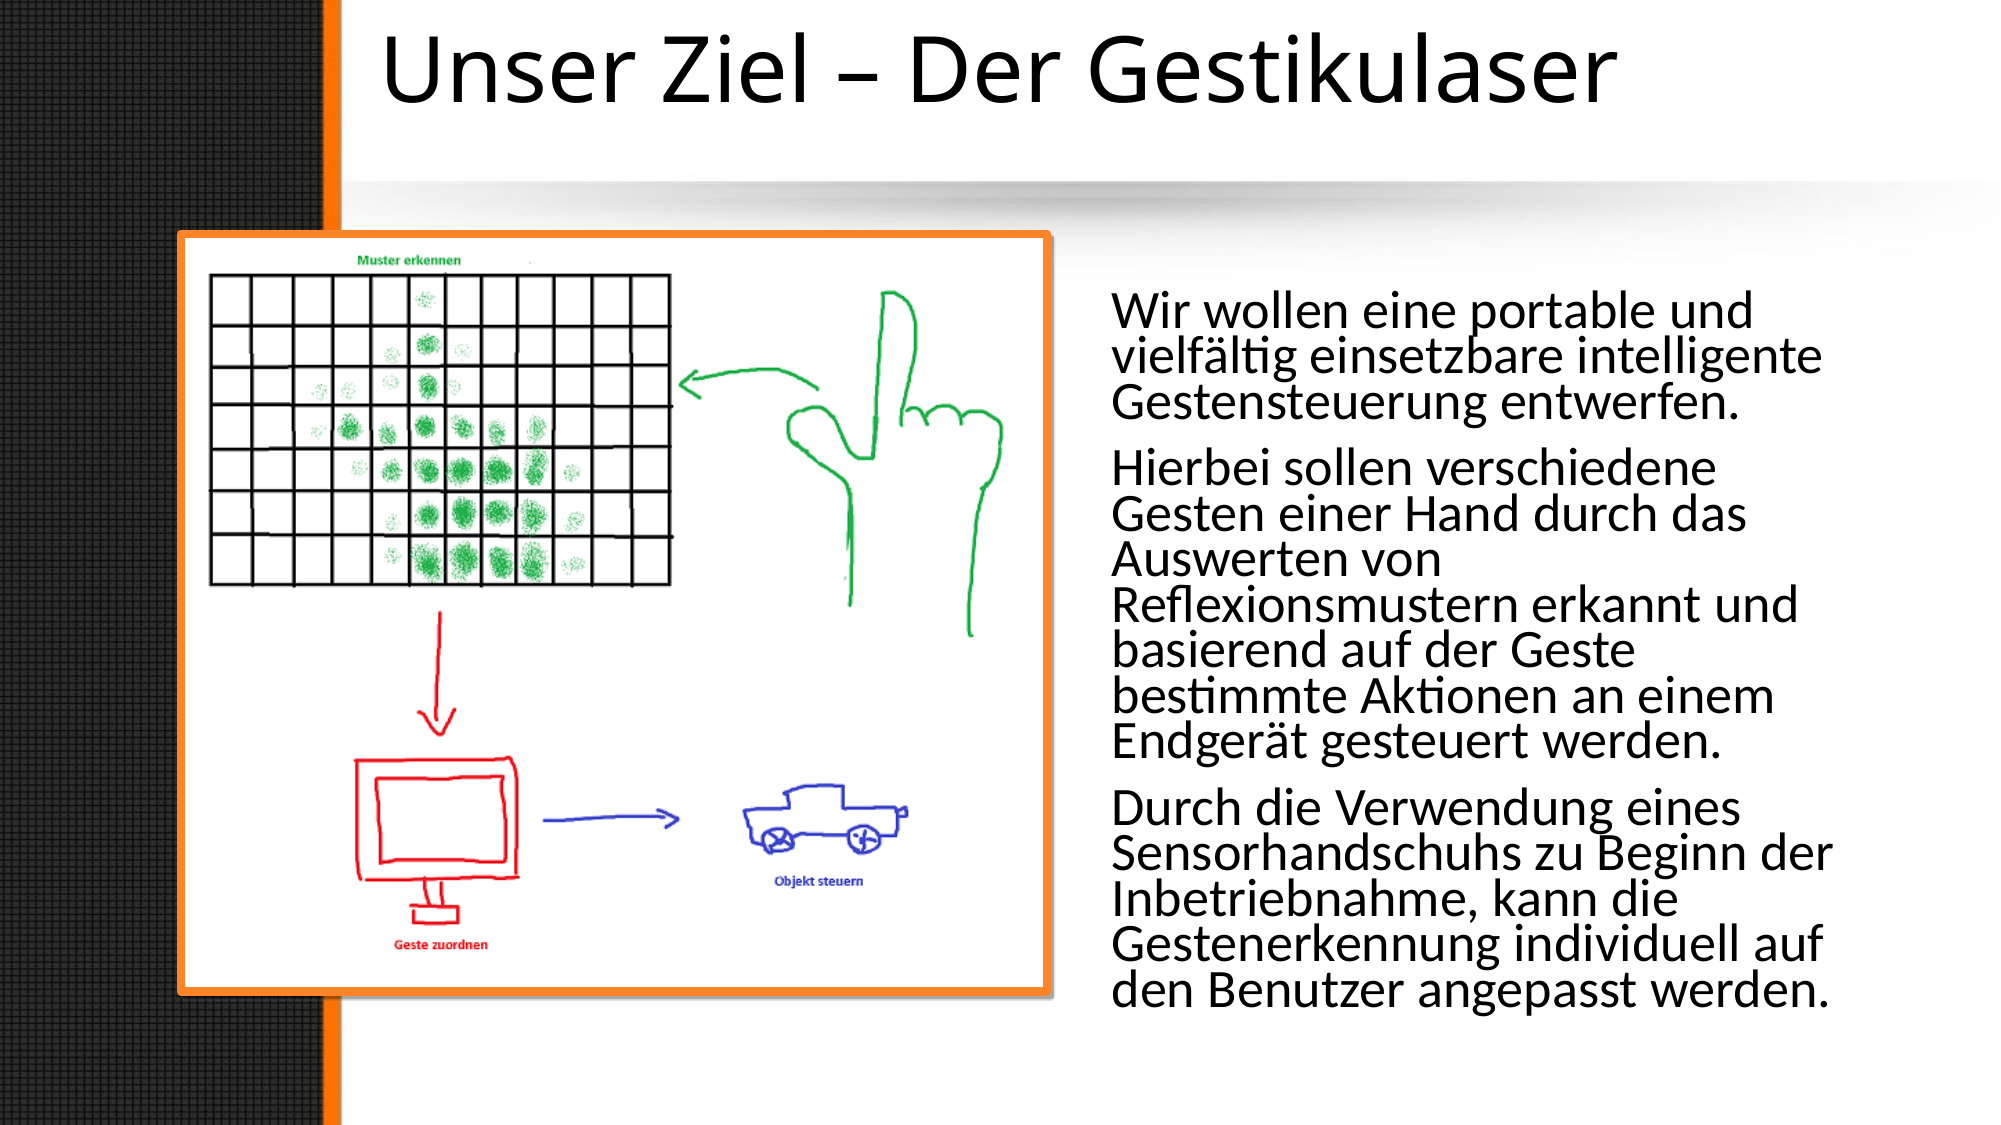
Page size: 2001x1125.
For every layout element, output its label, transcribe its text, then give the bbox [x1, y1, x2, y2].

picture [184, 238, 1044, 988]
title Unser Ziel – Der Gestikulaser [364, 0, 2000, 182]
list Wir wollen eine portable und vielfältig einsetzbare intelligente Gestensteuerung entwerfen. Hierbei sollen verschiedene Gesten einer Hand durch das Auswerten von Reflexionsmustern erkannt und basierend auf der Geste bestimmte Aktionen an einem Endgerät gesteuert werden. Durch die Verwendung eines Sensorhandschuhs zu Beginn der Inbetriebnahme, kann die Gestenerkennung individuell auf den Benutzer angepasst werden. [1096, 198, 1863, 1057]
